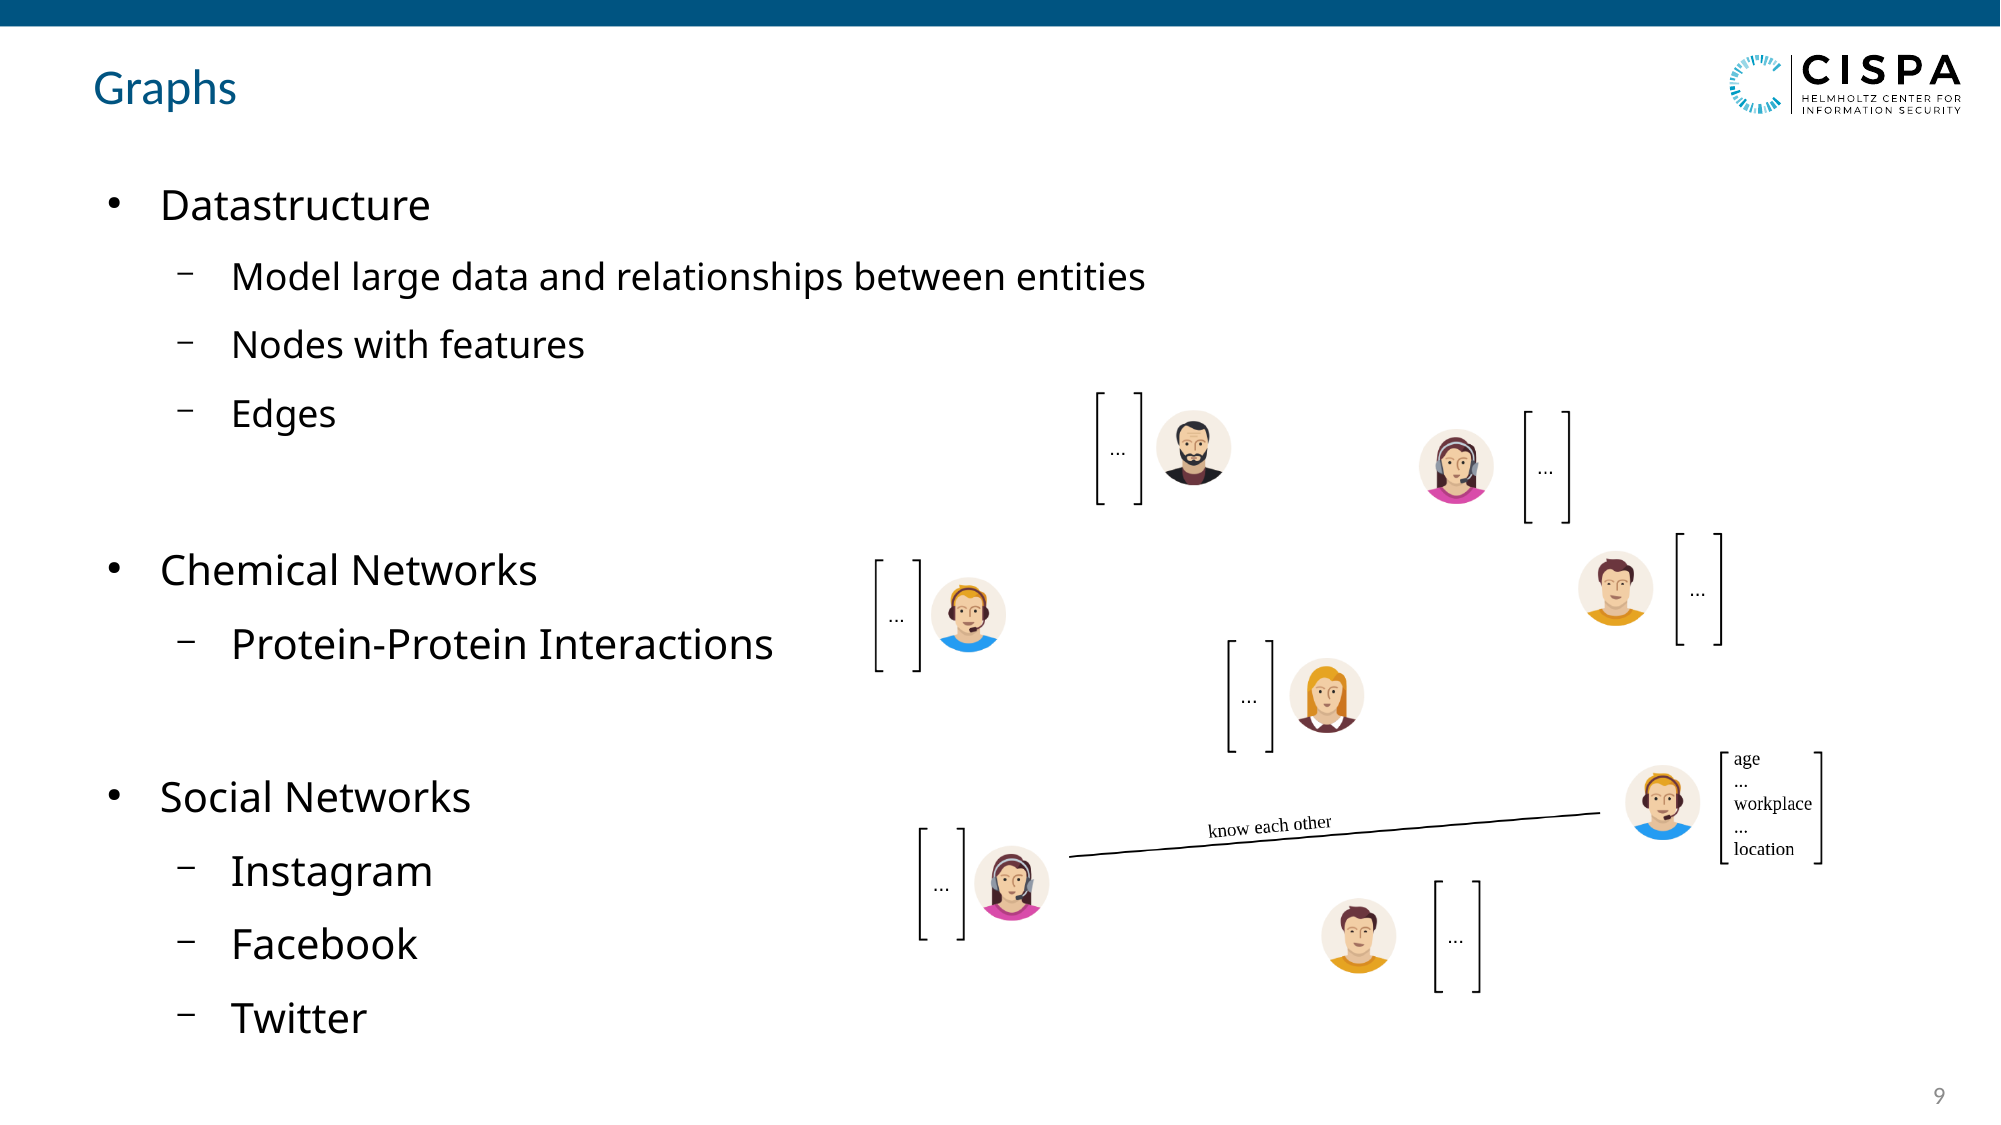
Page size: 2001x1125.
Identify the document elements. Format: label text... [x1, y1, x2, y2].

list Datastructure Model large data and relationships between entities Nodes with features Edges Chemical Networks Protein-Protein Interactions Social Networks Instagram Facebook Twitter [78, 173, 1922, 1027]
slide_number <number> [1870, 1065, 1961, 1125]
title Graphs [78, 38, 1699, 131]
